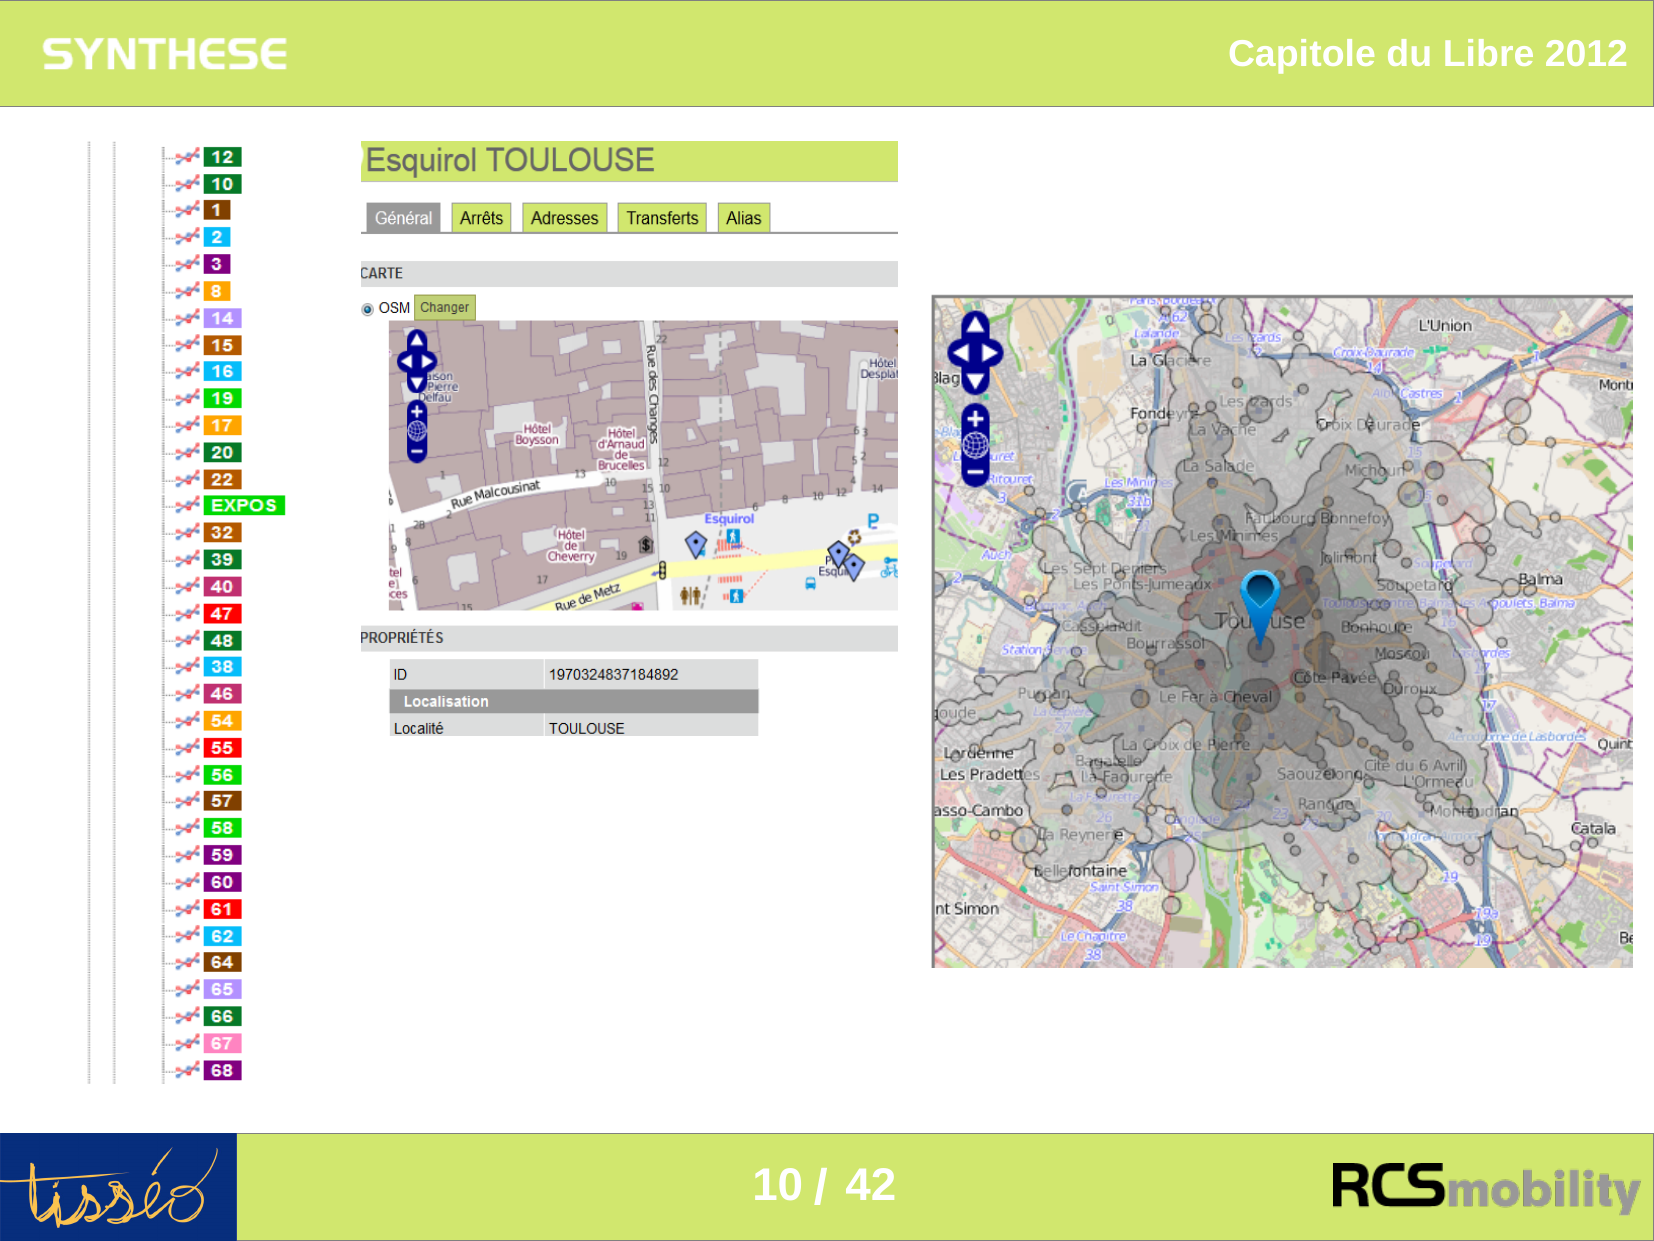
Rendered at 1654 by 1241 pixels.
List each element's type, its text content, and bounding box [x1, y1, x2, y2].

picture [41, 35, 292, 73]
picture [82, 141, 898, 1084]
picture [1333, 1163, 1642, 1217]
text_box 42 [830, 1151, 922, 1231]
picture [921, 289, 1633, 968]
text_box Capitole du Libre 2012 [0, 0, 1654, 107]
picture [0, 1133, 237, 1241]
text_box <numéro> [566, 1151, 819, 1241]
subtitle [82, 141, 1571, 1087]
text_box / [237, 1133, 1654, 1241]
